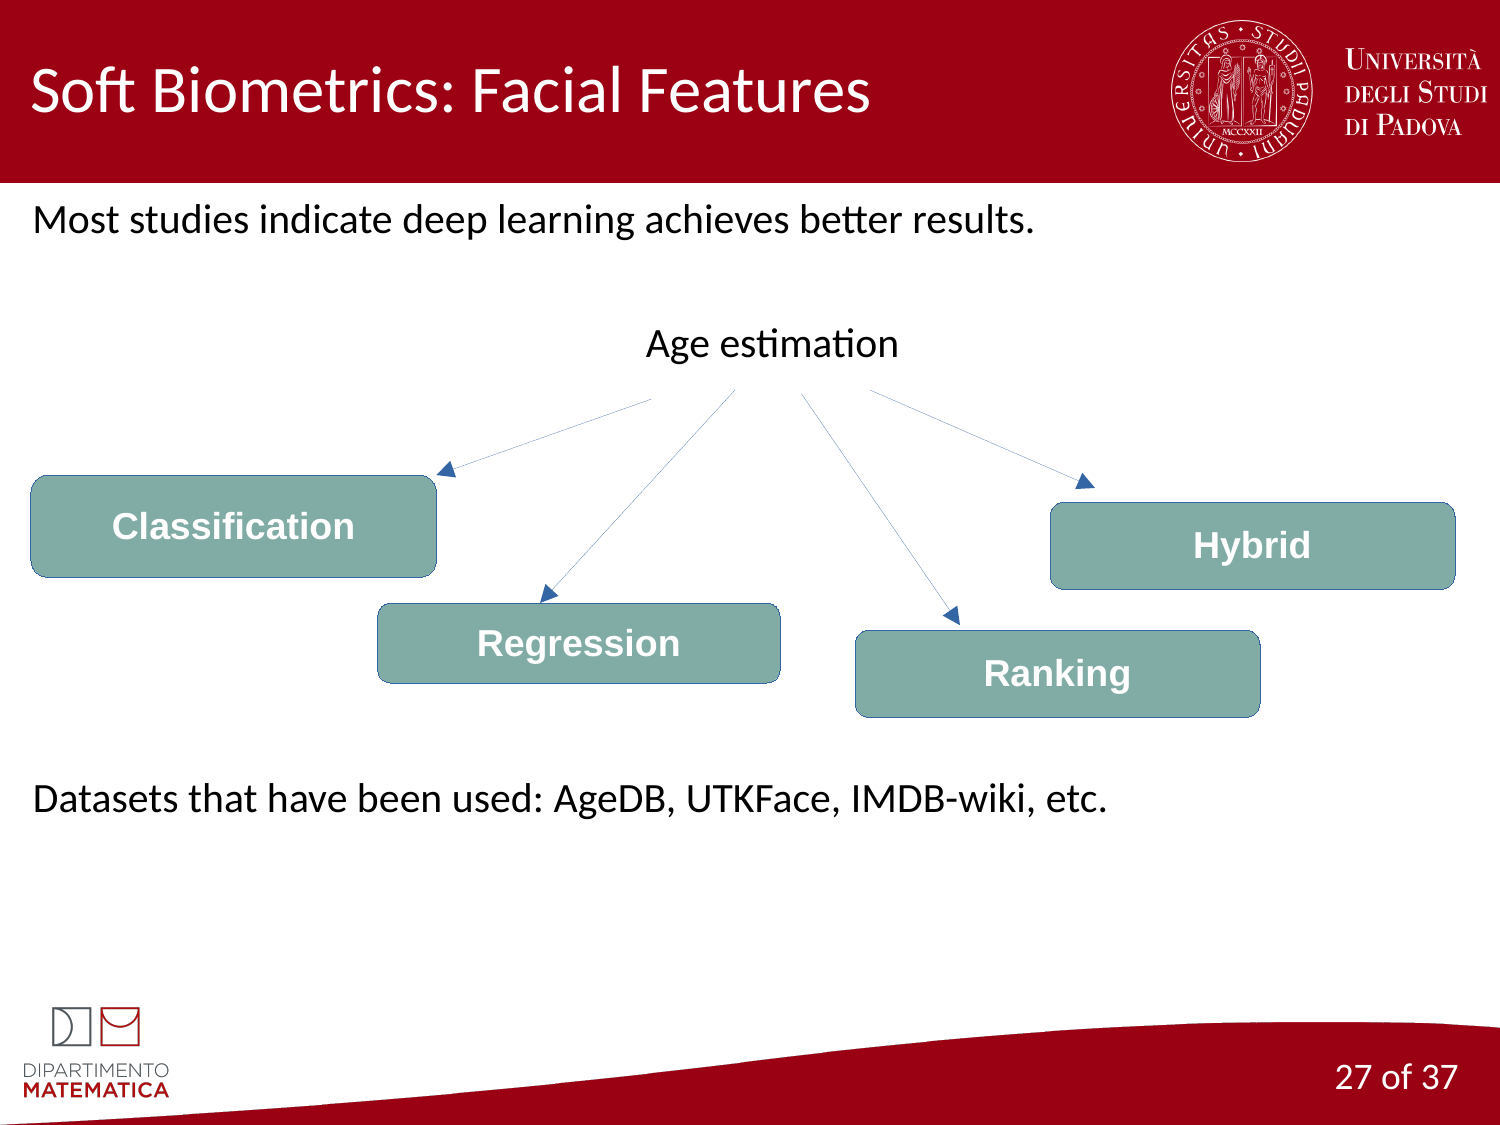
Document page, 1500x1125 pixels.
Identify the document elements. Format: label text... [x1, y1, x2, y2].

picture [0, 1007, 1500, 1125]
text_box Hybrid [1050, 502, 1456, 590]
text_box Datasets that have been used: AgeDB, UTKFace, IMDB-wiki, etc. [18, 774, 1471, 834]
text_box Ranking [855, 630, 1261, 718]
text_box Regression [377, 603, 781, 684]
text_box Age estimation [360, 318, 1186, 376]
picture [1171, 20, 1487, 162]
text_box Classification [30, 475, 437, 578]
text_box Most studies indicate deep learning achieves better results. [17, 195, 1471, 255]
slide_number 27 of 37 [1136, 1044, 1474, 1104]
title Soft Biometrics: Facial Features [0, 0, 1159, 183]
